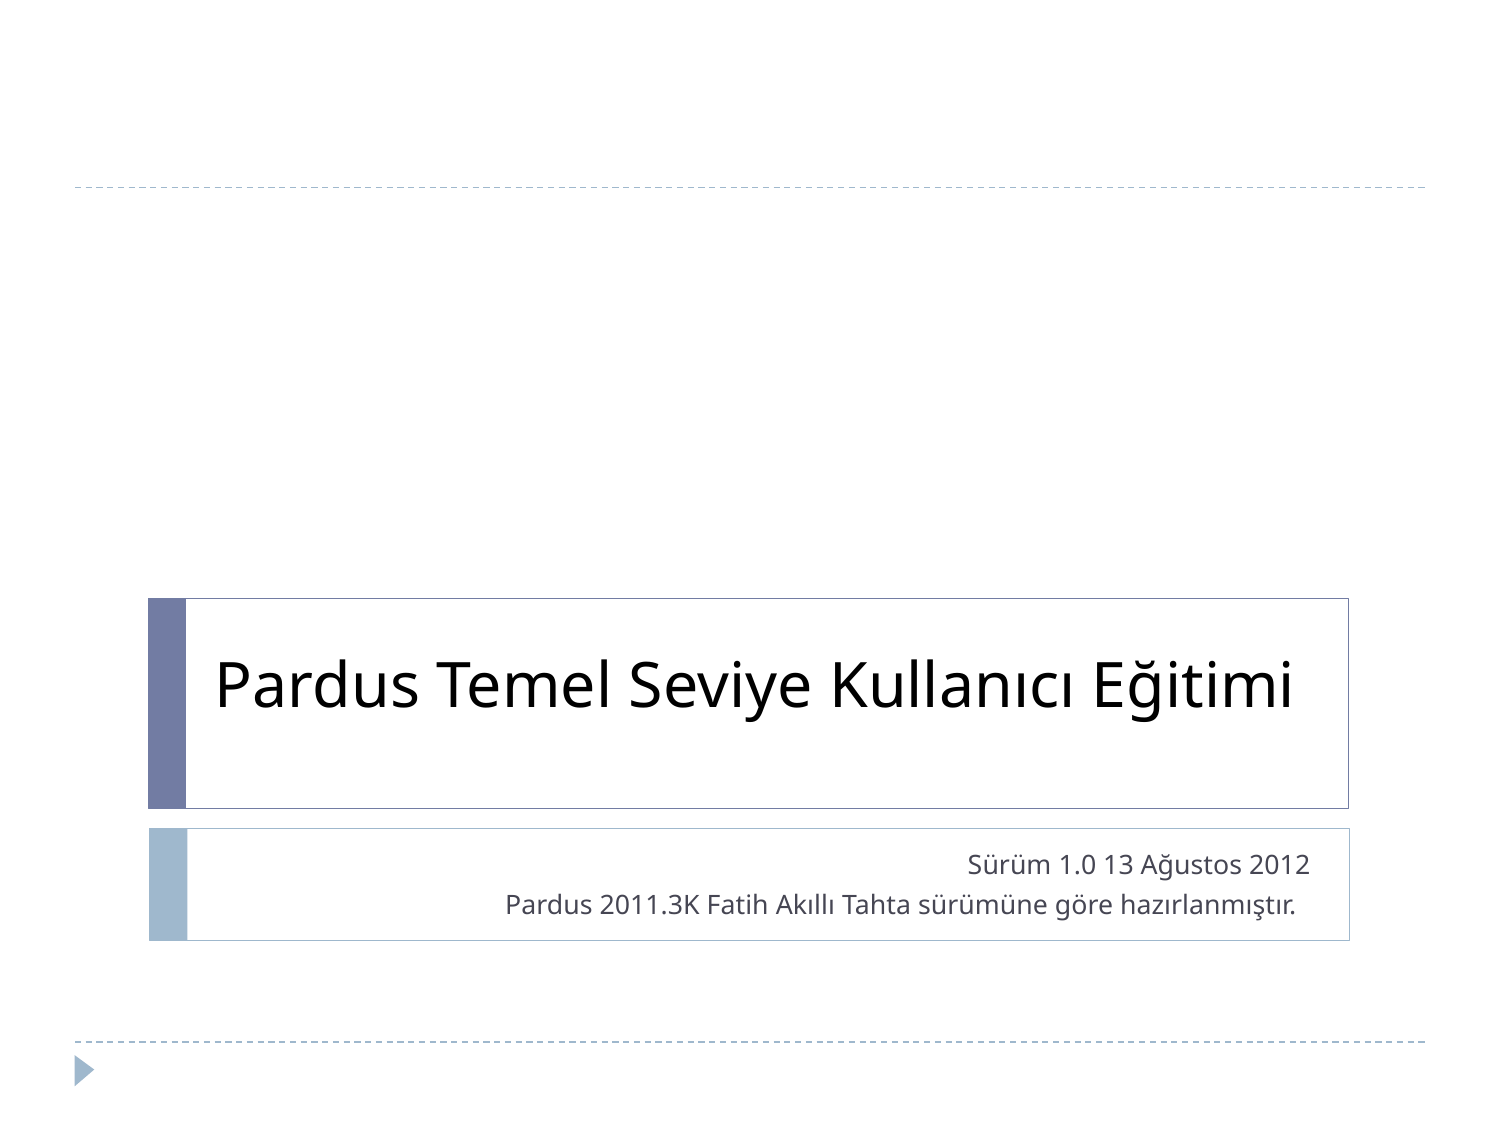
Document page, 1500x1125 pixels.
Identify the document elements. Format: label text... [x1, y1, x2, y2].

title Pardus Temel Seviye Kullanıcı Eğitimi [200, 637, 1325, 800]
subtitle Sürüm 1.0 13 Ağustos 2012 Pardus 2011.3K Fatih Akıllı Tahta sürümüne göre hazırlanmıştır. [200, 840, 1325, 929]
